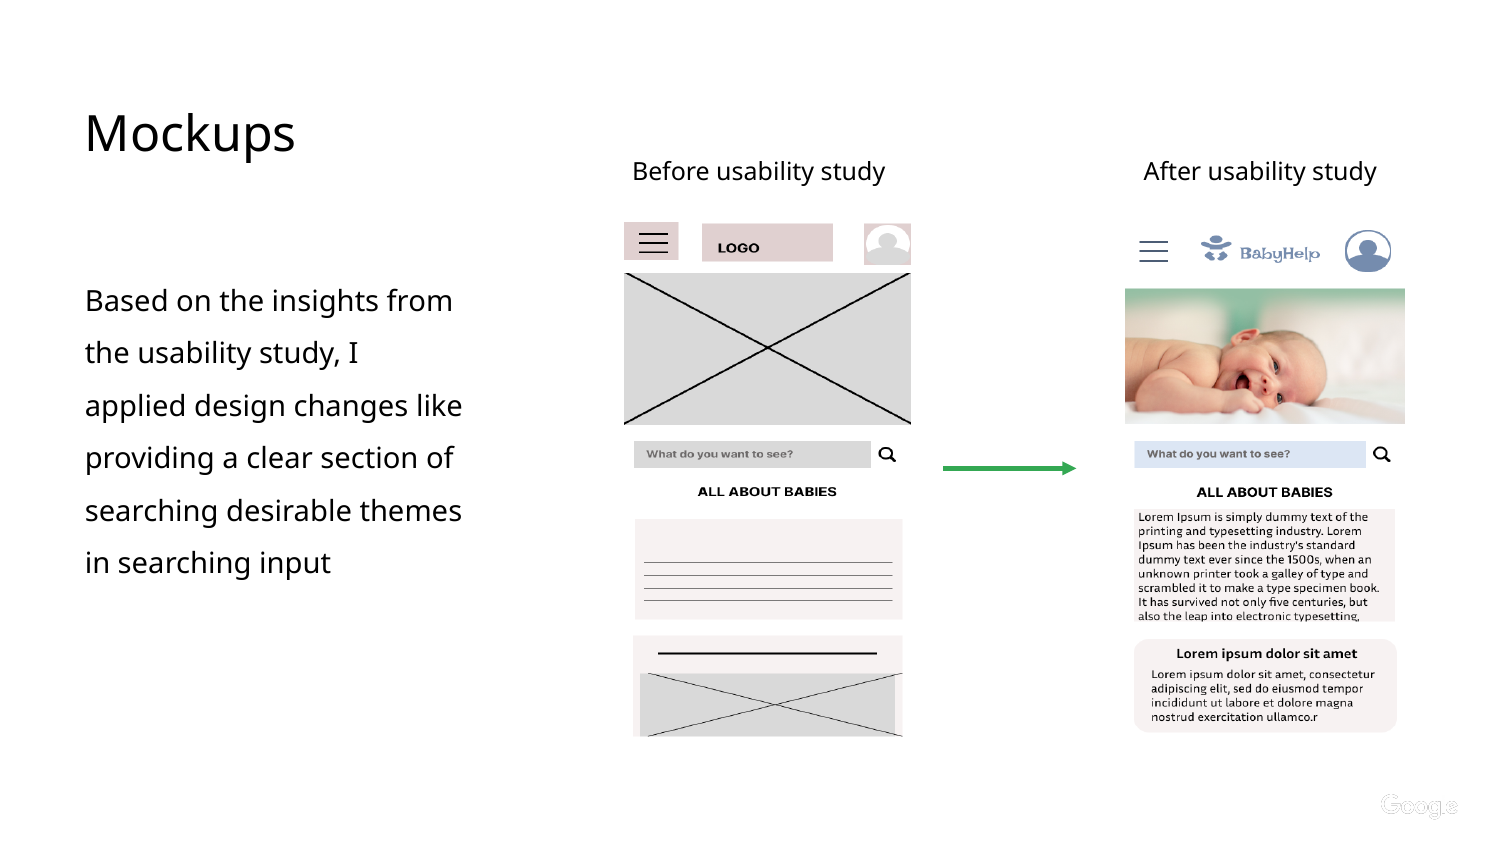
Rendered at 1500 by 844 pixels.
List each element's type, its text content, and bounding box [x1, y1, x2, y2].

picture [1125, 217, 1405, 767]
picture [624, 222, 911, 761]
text_box Before usability study [566, 139, 953, 235]
text_box Based on the insights from the usability study, I applied design changes like providing a clear section of searching desirable themes in searching input [84, 249, 483, 647]
text_box Mockups [84, 85, 1234, 177]
text_box After usability study [1067, 139, 1454, 235]
picture [1381, 794, 1458, 820]
